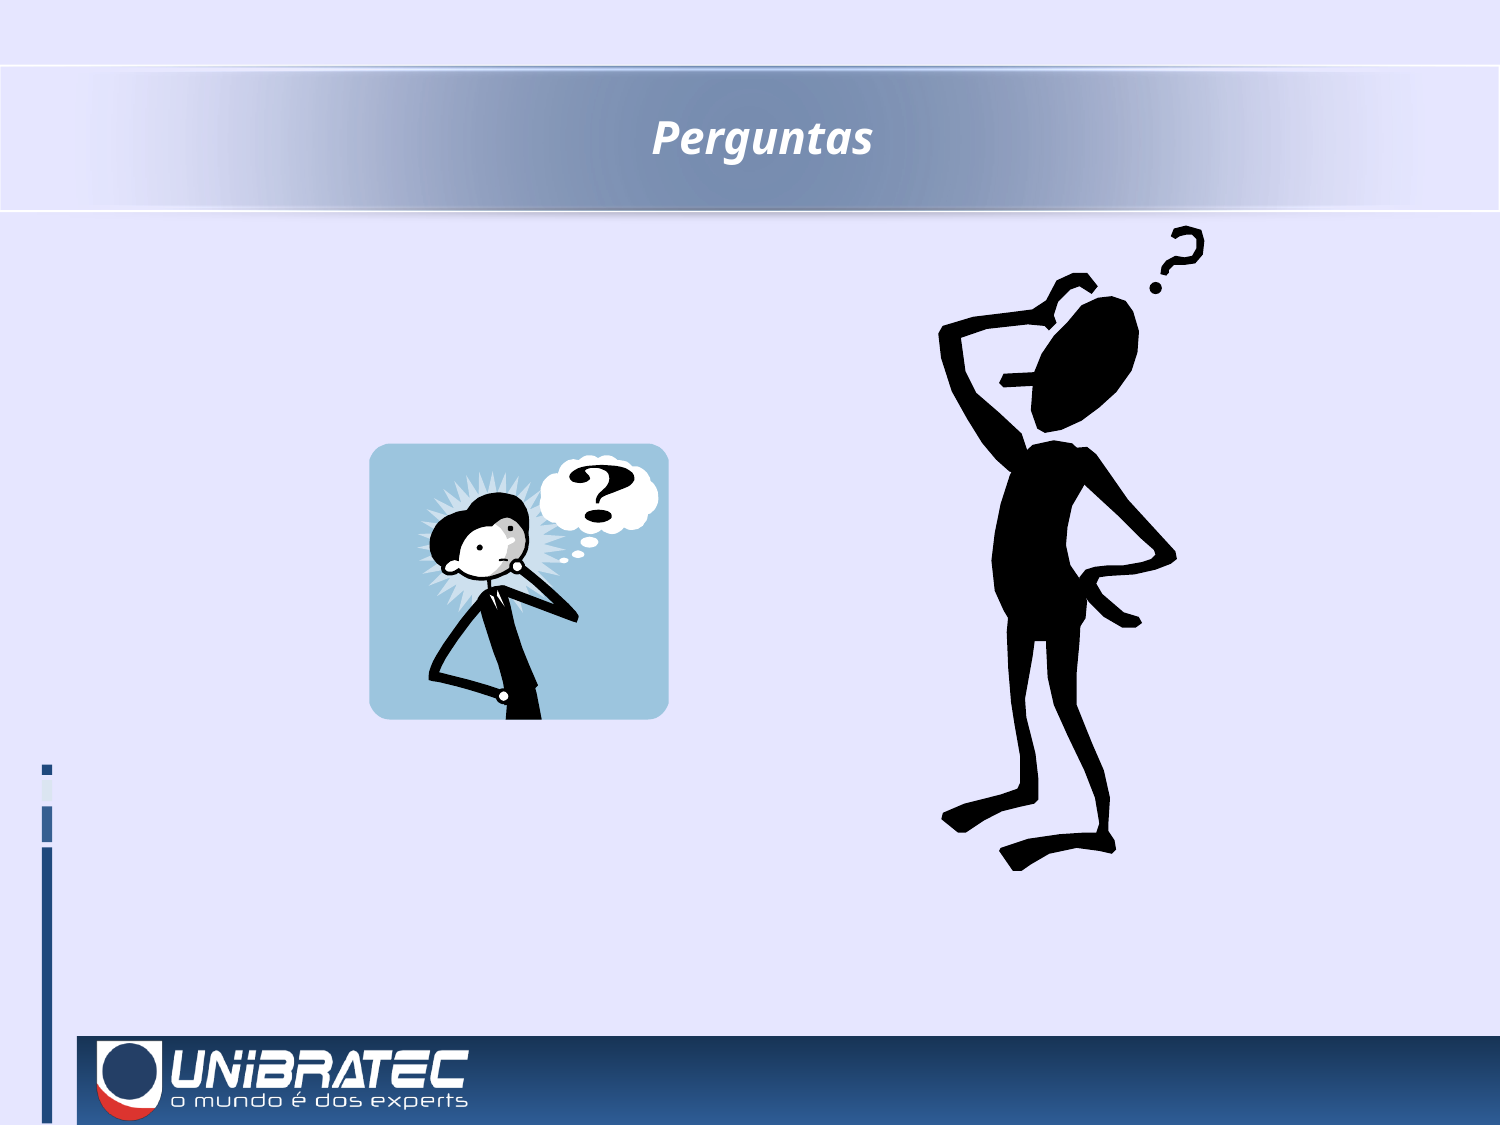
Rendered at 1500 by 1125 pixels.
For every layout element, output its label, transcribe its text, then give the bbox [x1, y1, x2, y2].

picture [96, 1040, 469, 1121]
picture [0, 58, 1500, 871]
text_box Perguntas [194, 101, 1331, 172]
picture [368, 442, 670, 721]
